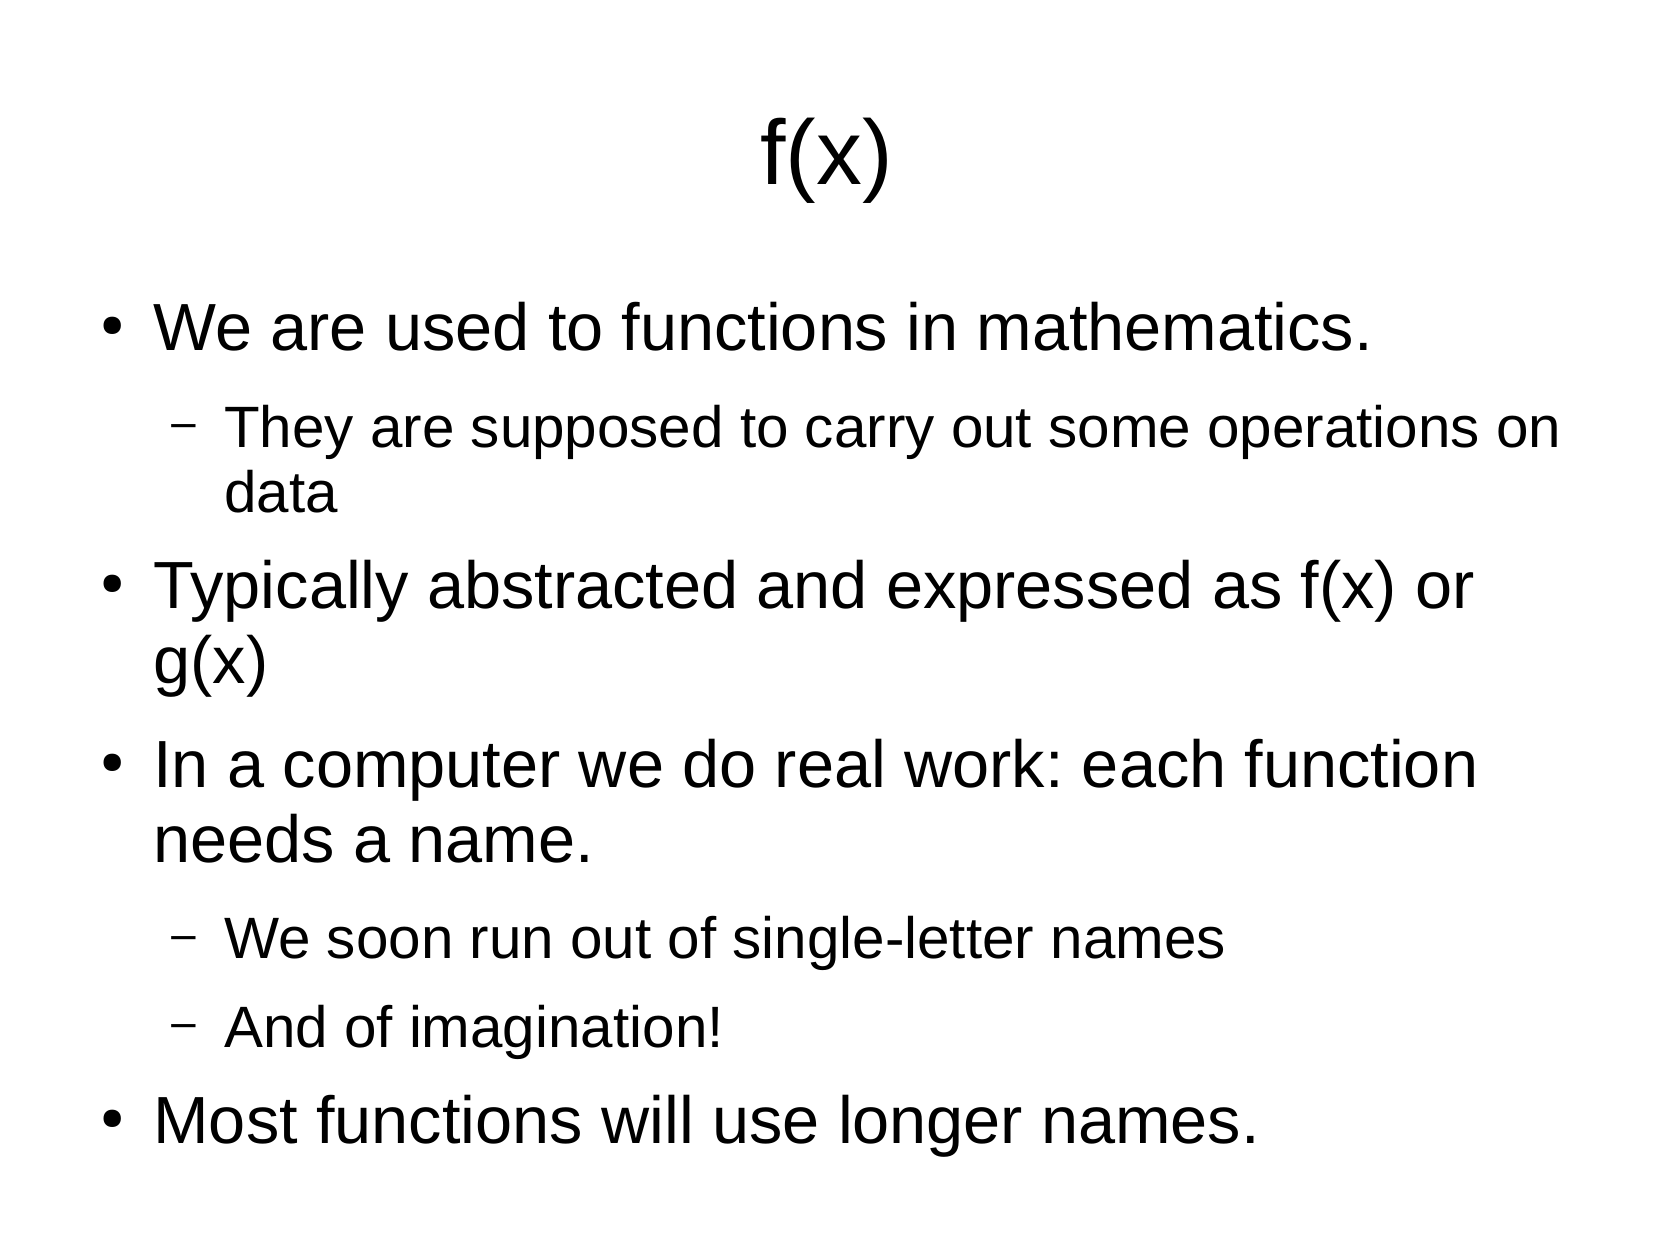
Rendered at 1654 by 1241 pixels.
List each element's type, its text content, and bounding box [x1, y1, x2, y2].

list We are used to functions in mathematics. They are supposed to carry out some operations on data Typically abstracted and expressed as f(x) or g(x) In a computer we do real work: each function needs a name. We soon run out of single-letter names And of imagination! Most functions will use longer names. [82, 290, 1571, 1170]
title f(x) [82, 49, 1571, 257]
